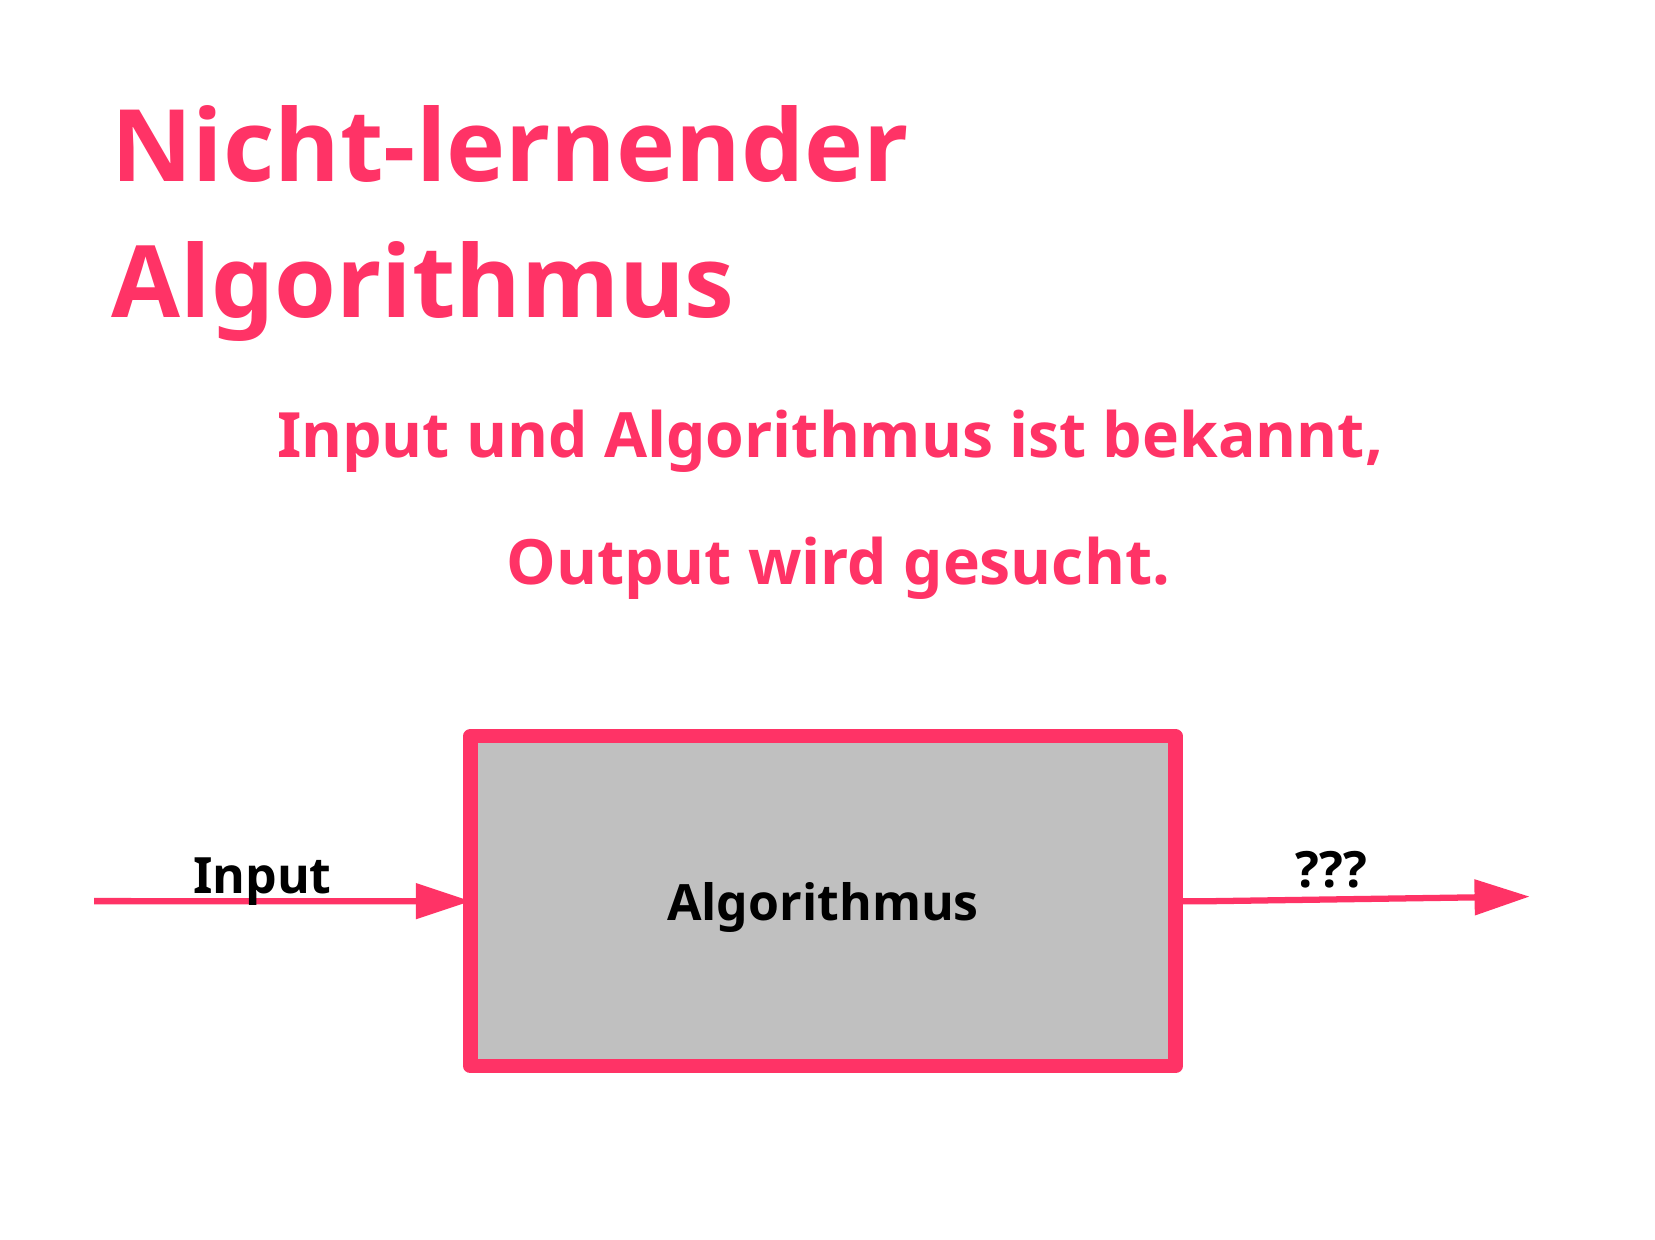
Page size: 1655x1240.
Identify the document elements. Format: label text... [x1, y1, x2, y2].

title Input und Algorithmus ist bekannt, Output wird gesucht. [123, 340, 1519, 611]
text_box Algorithmus [470, 736, 1176, 1067]
text_box Input [75, 832, 451, 904]
text_box ??? [1173, 826, 1489, 898]
text_box Nicht-lernender Algorithmus [96, 67, 1561, 307]
